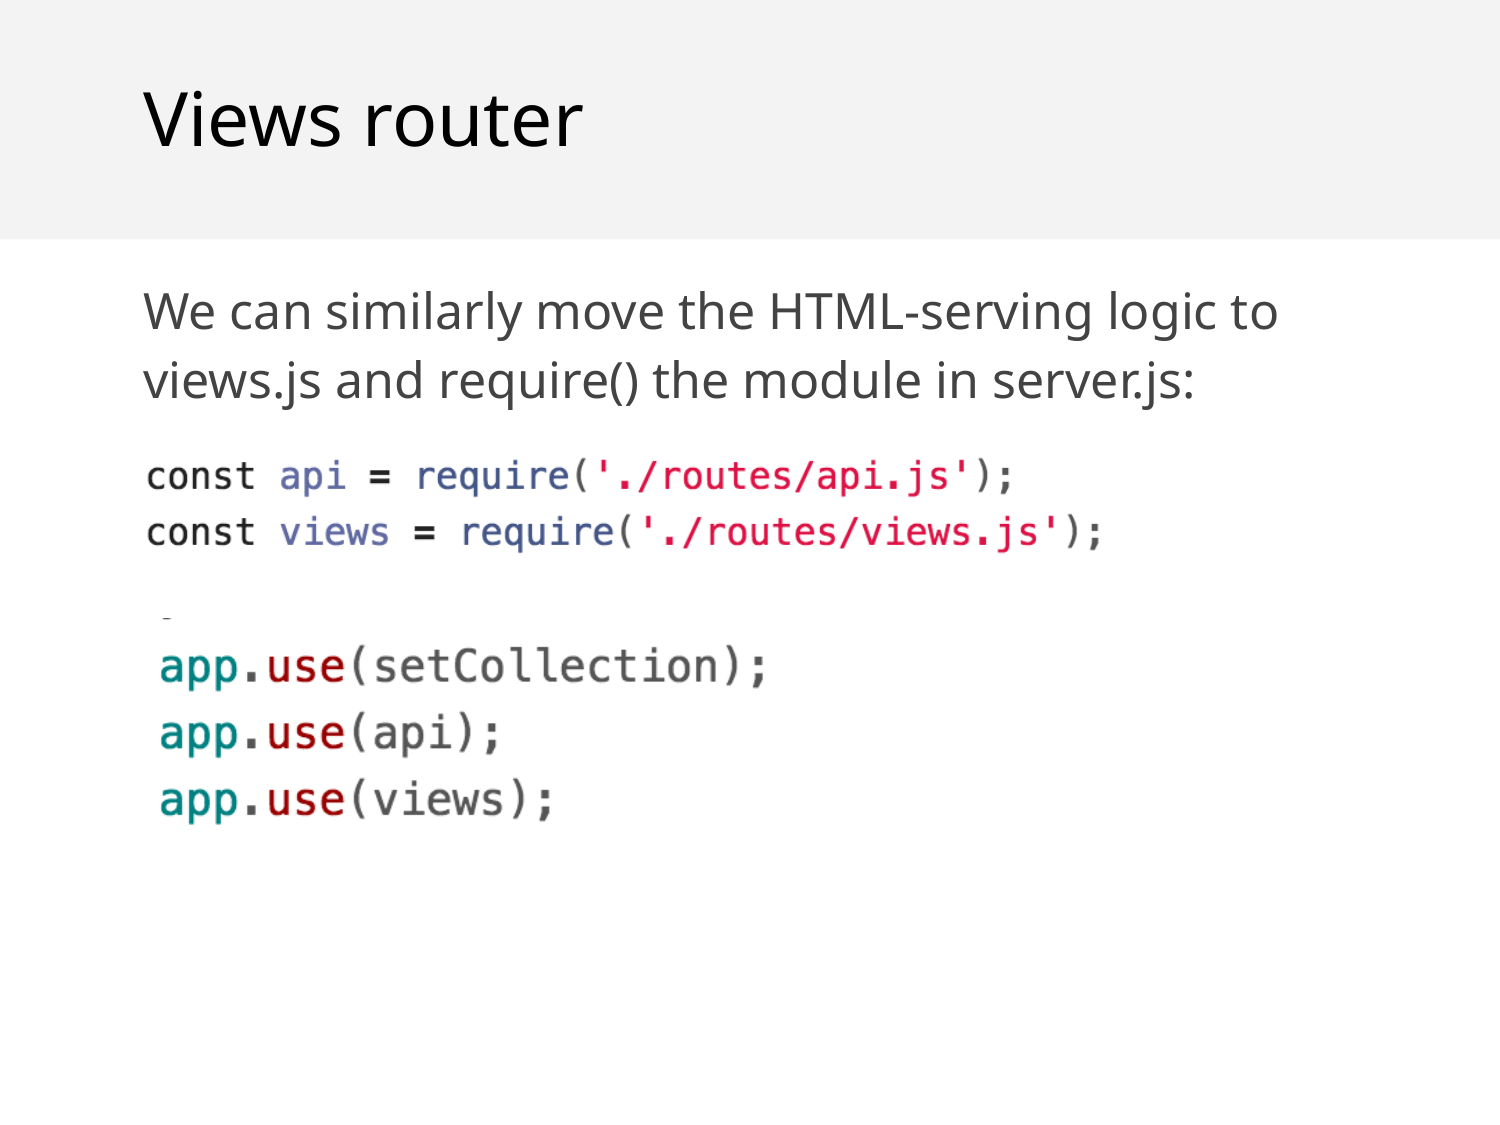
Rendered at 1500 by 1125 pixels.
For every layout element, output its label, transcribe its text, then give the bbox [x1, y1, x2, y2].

picture [128, 447, 1115, 574]
title Views router [128, 56, 1372, 183]
picture [138, 618, 792, 854]
list We can similarly move the HTML-serving logic to views.js and require() the module in server.js: [128, 255, 1372, 436]
